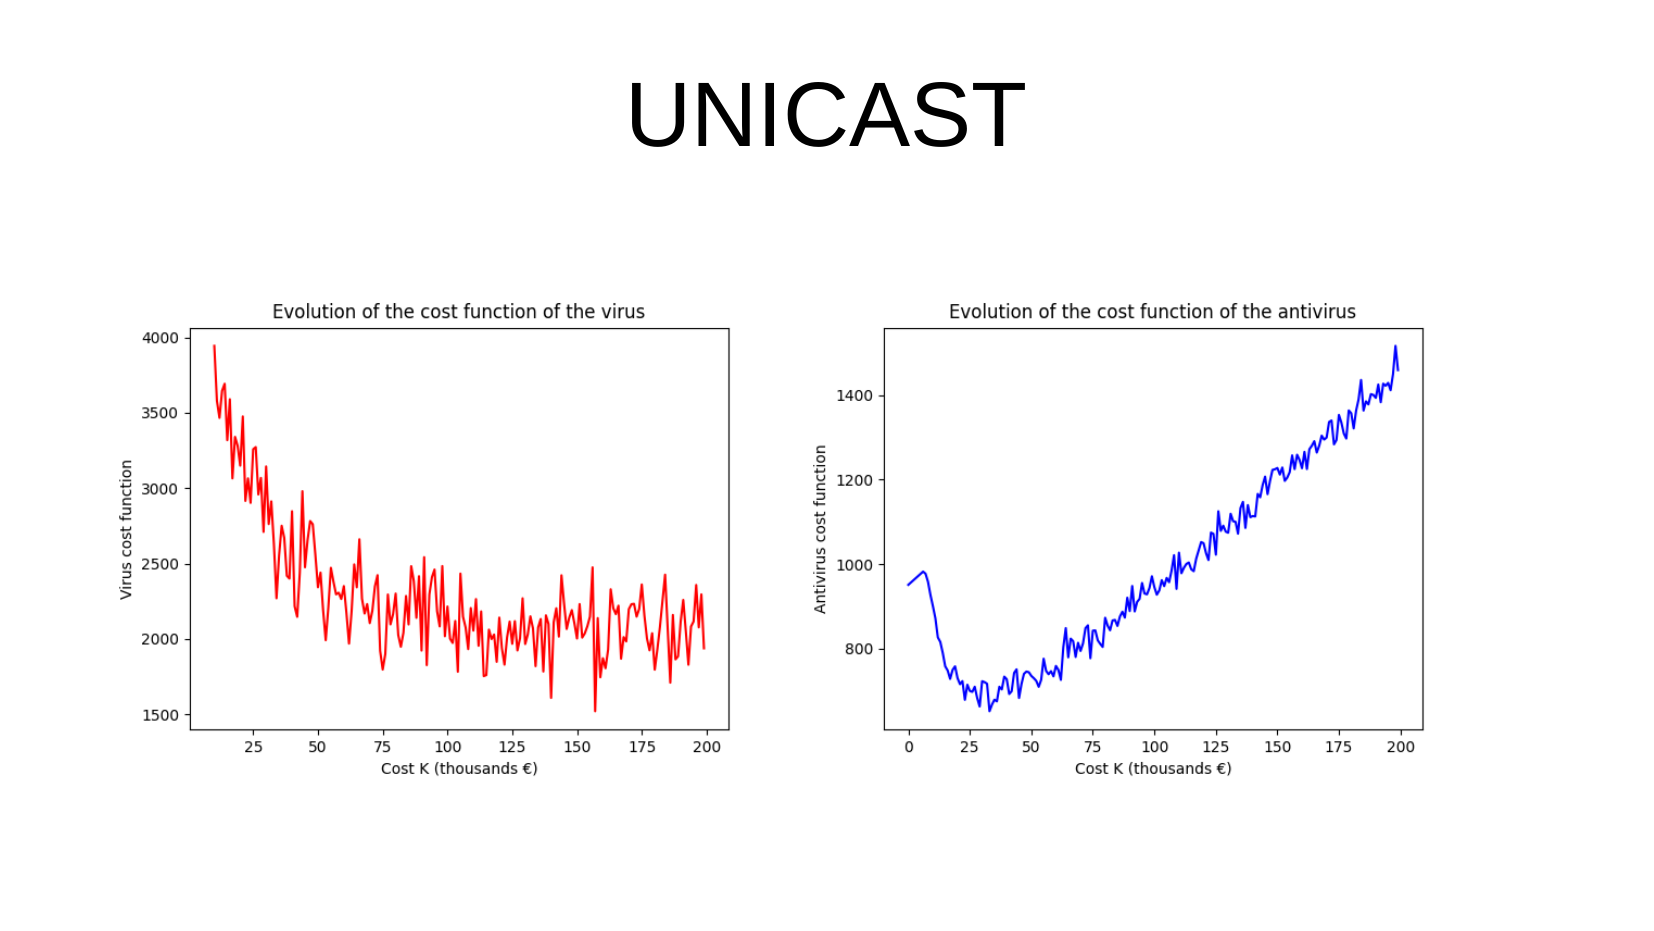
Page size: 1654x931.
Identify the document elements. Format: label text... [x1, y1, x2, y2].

title UNICAST [82, 37, 1571, 193]
picture [103, 265, 1492, 787]
